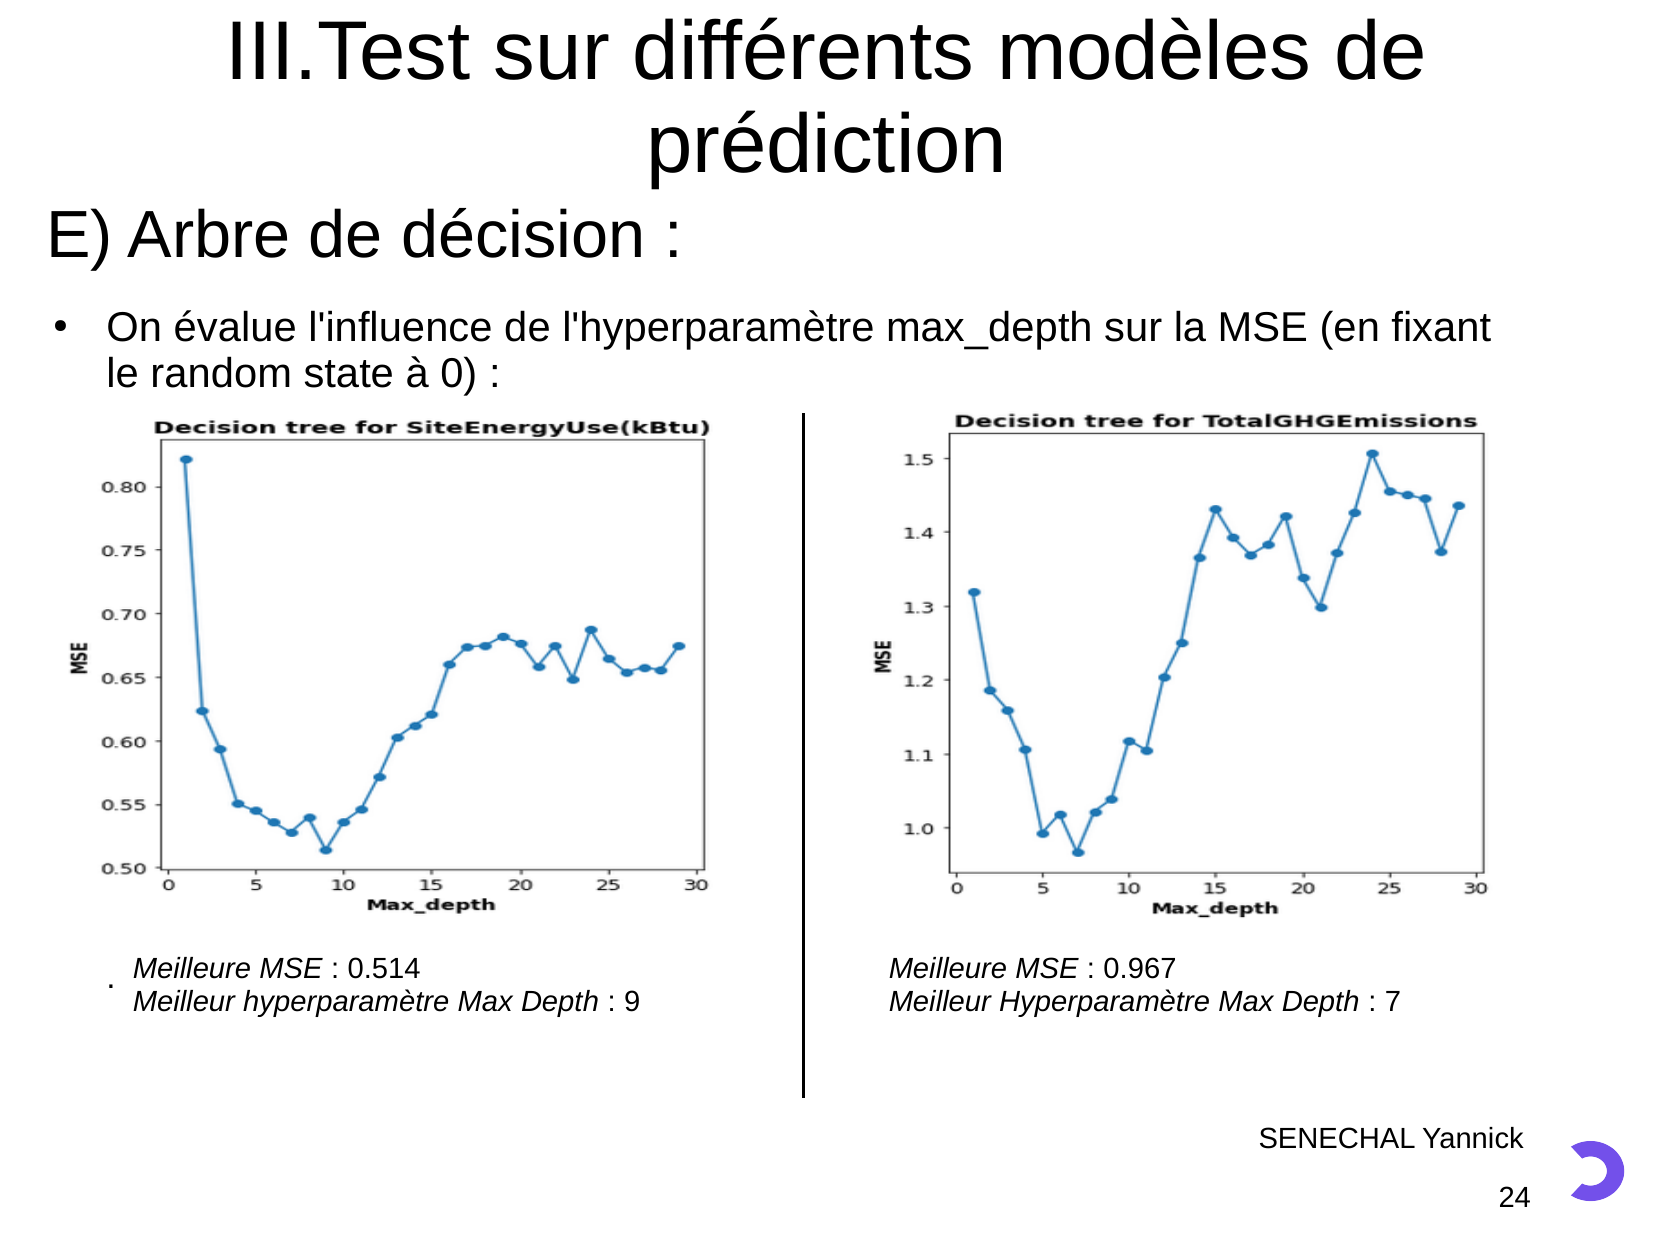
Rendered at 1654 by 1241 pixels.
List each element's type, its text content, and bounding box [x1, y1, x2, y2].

list On évalue l'influence de l'hyperparamètre max_depth sur la MSE (en fixant le random state à 0) : . [35, 303, 1524, 1241]
picture [64, 417, 733, 922]
title III.Test sur différents modèles de prédiction [82, 0, 1571, 201]
list E) Arbre de décision : [0, 197, 1464, 1016]
text_box Meilleure MSE : 0.967 Meilleur Hyperparamètre Max Depth : 7 [874, 944, 1548, 1099]
picture [863, 410, 1512, 922]
text_box Meilleure MSE : 0.514 Meilleur hyperparamètre Max Depth : 9 [118, 944, 792, 1099]
picture [1539, 1125, 1642, 1217]
